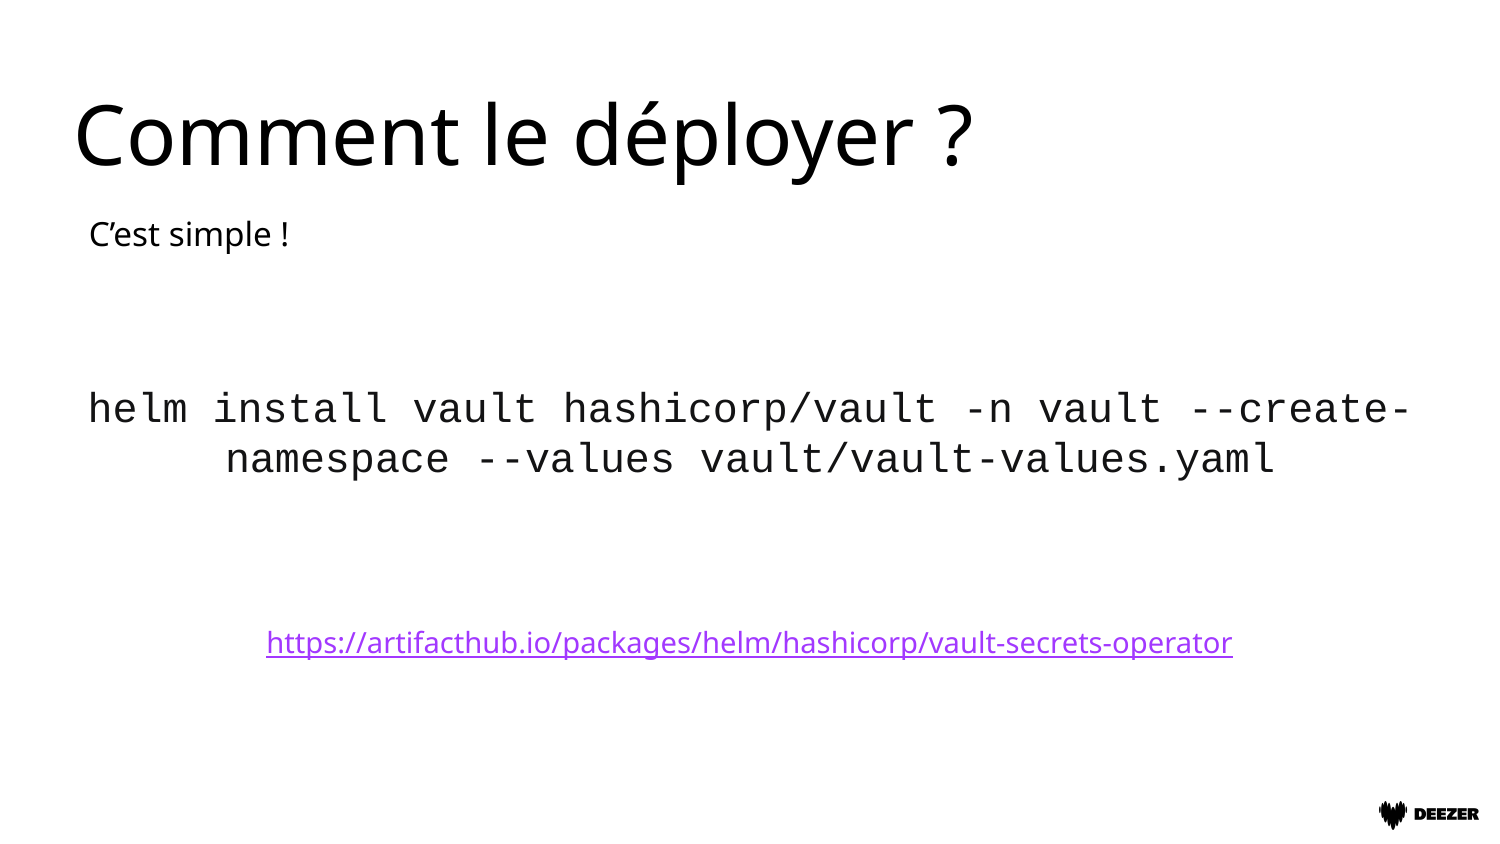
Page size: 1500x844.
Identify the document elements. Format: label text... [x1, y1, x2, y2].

title Comment le déployer ? [73, 97, 1427, 273]
text_box helm install vault hashicorp/vault -n vault --create-namespace --values vault/vault-values.yaml [37, 365, 1463, 546]
subtitle C’est simple ! [73, 204, 906, 339]
text_box https://artifacthub.io/packages/helm/hashicorp/vault-secrets-operator [95, 609, 1405, 680]
picture [1379, 801, 1479, 830]
